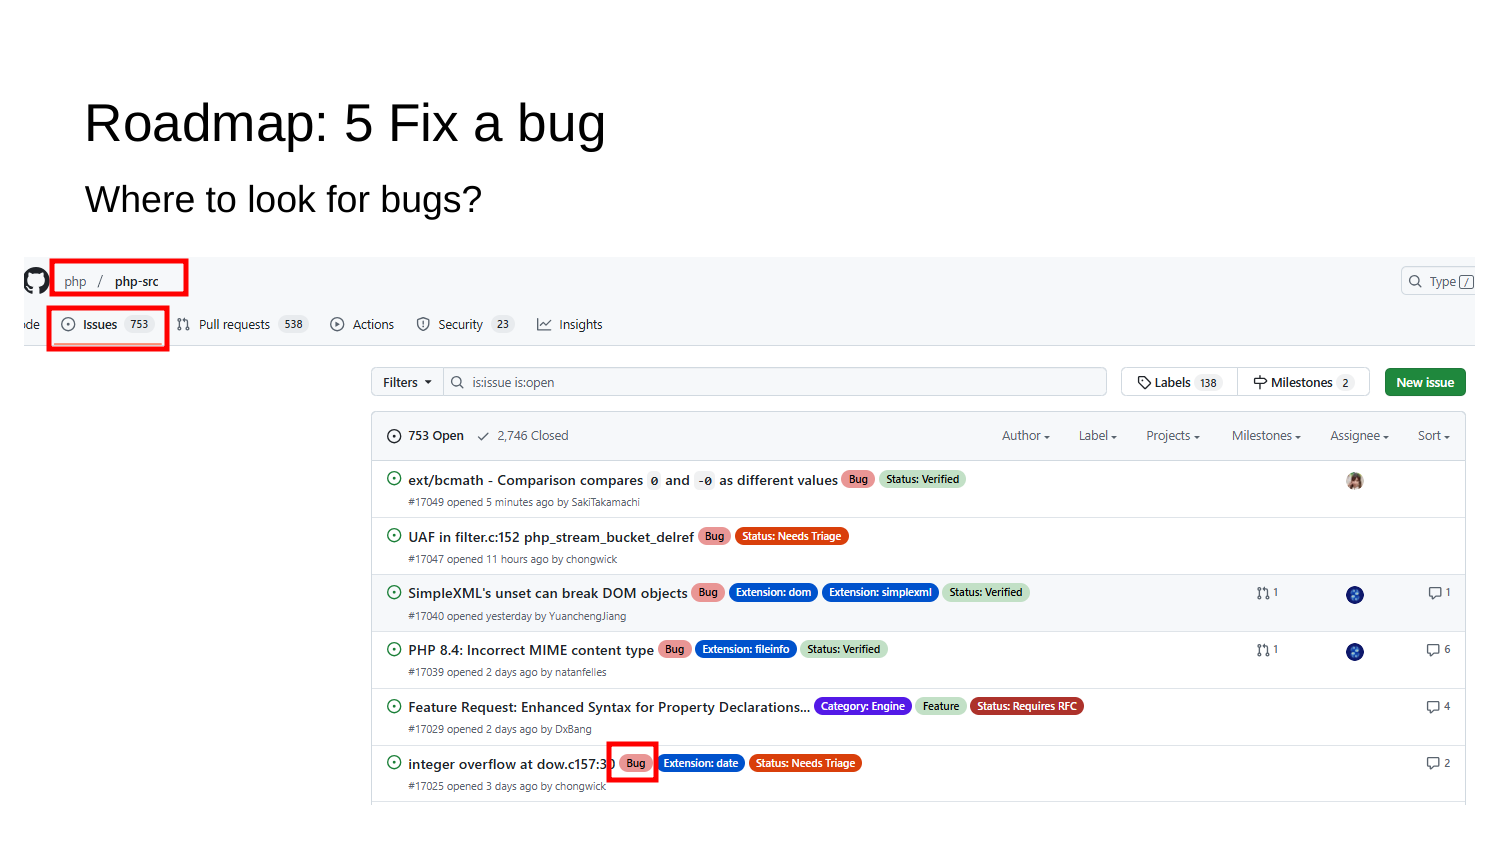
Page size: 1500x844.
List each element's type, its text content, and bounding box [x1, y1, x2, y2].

title Where to look for bugs? [69, 160, 1468, 233]
title Roadmap: 5 Fix a bug [69, 72, 1468, 160]
picture [24, 257, 1475, 805]
